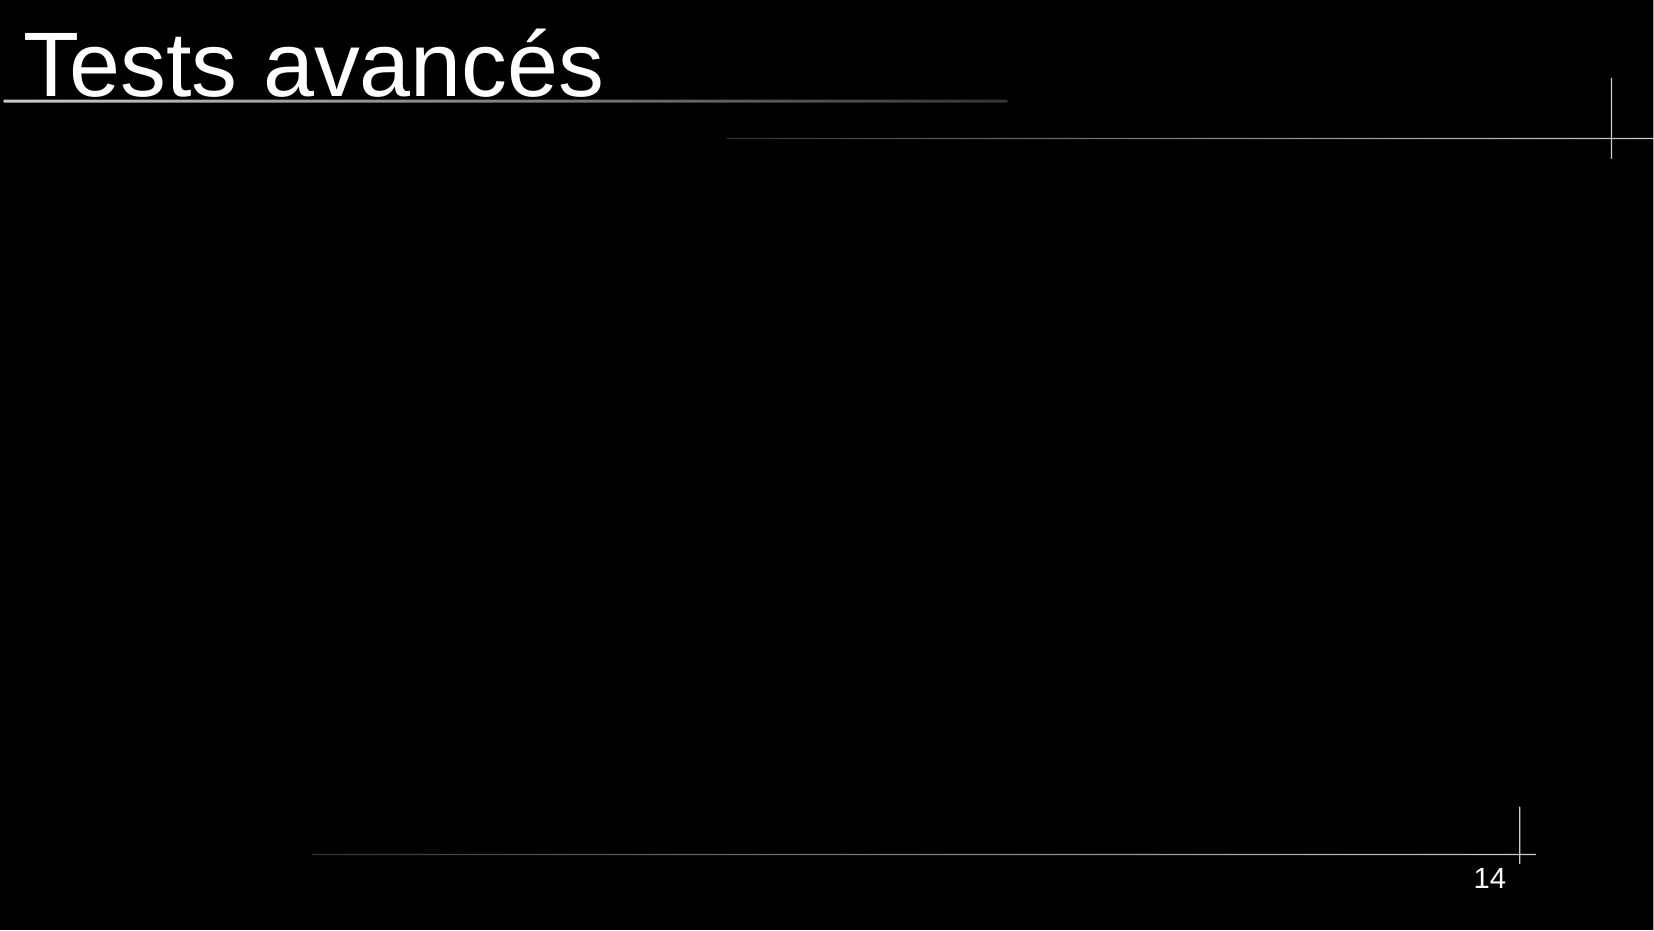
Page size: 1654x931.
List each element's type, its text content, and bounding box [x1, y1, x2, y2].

title Tests avancés [23, 11, 1589, 119]
